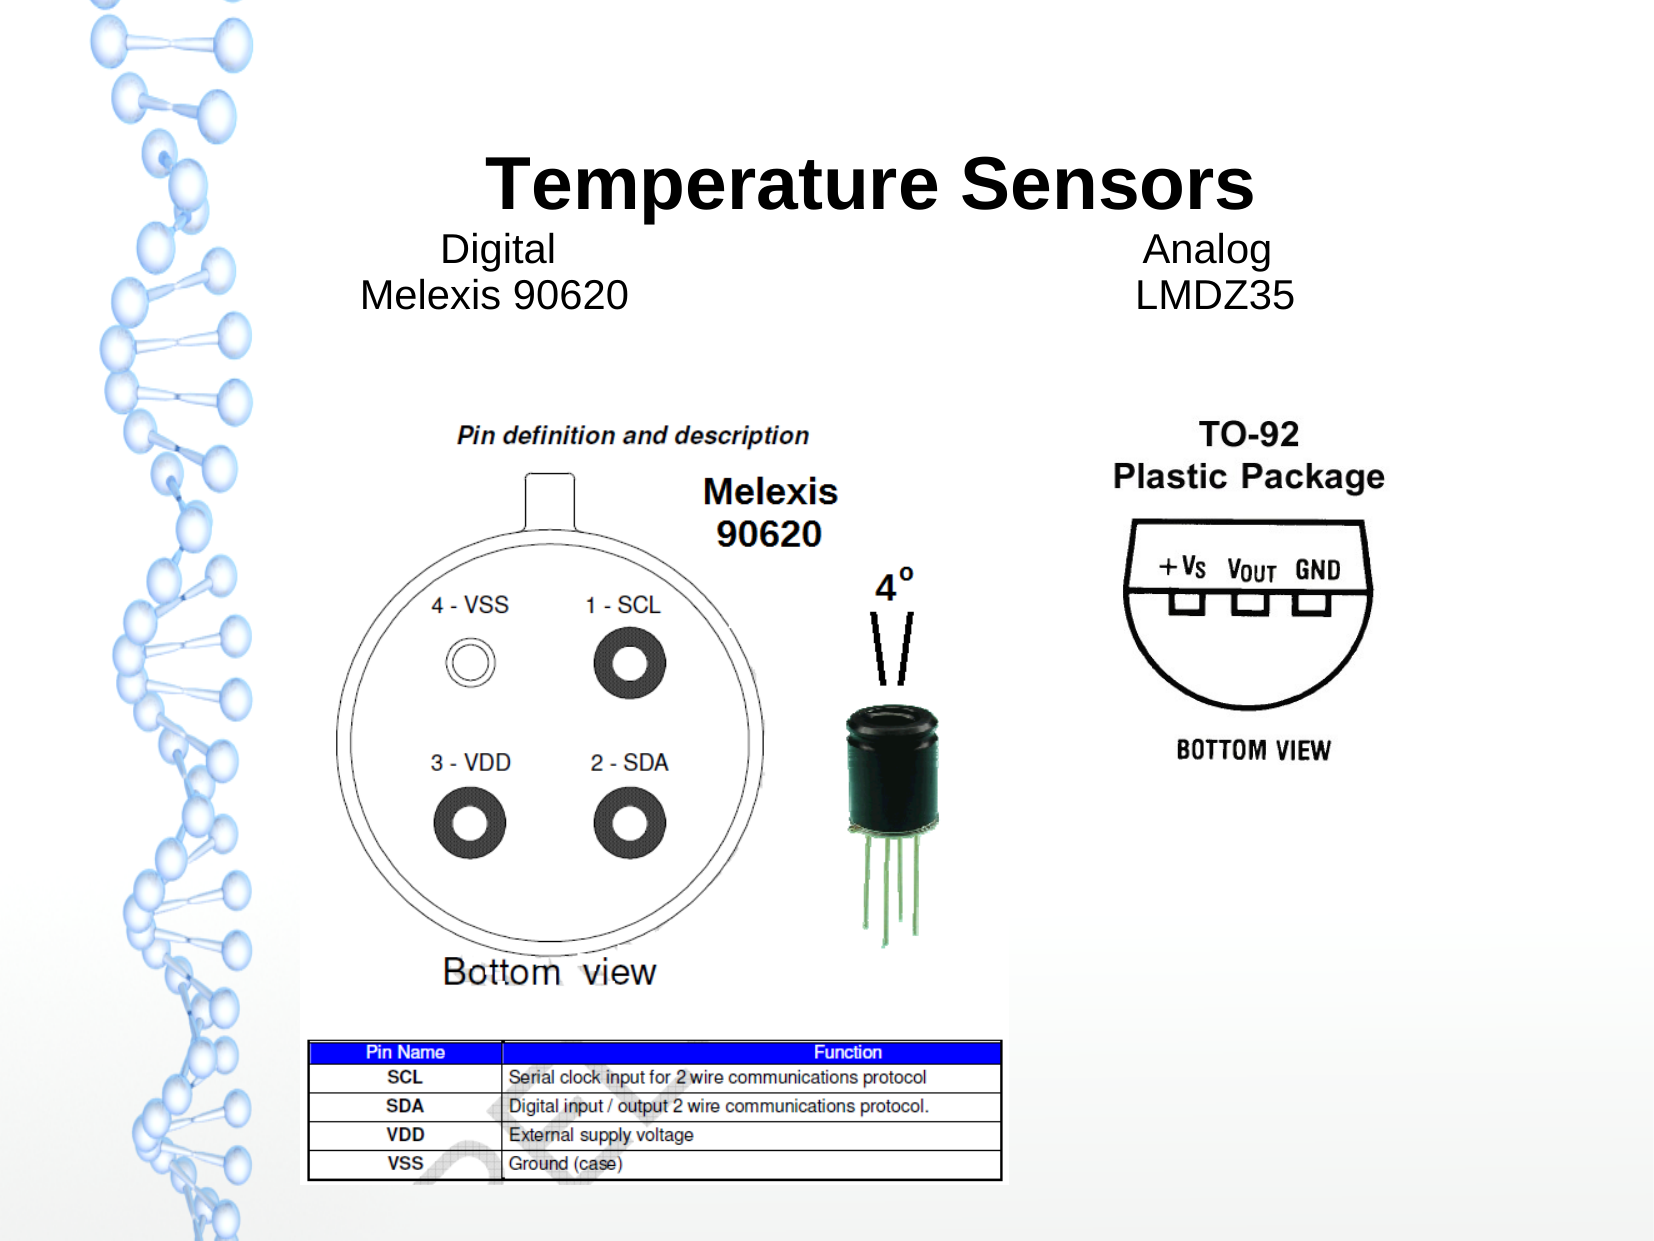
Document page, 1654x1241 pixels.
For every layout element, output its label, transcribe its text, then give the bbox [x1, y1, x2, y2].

text_box Temperature Sensors Digital Analog Melexis 90620 LMDZ35 [345, 135, 1471, 327]
picture [0, 0, 1654, 1241]
